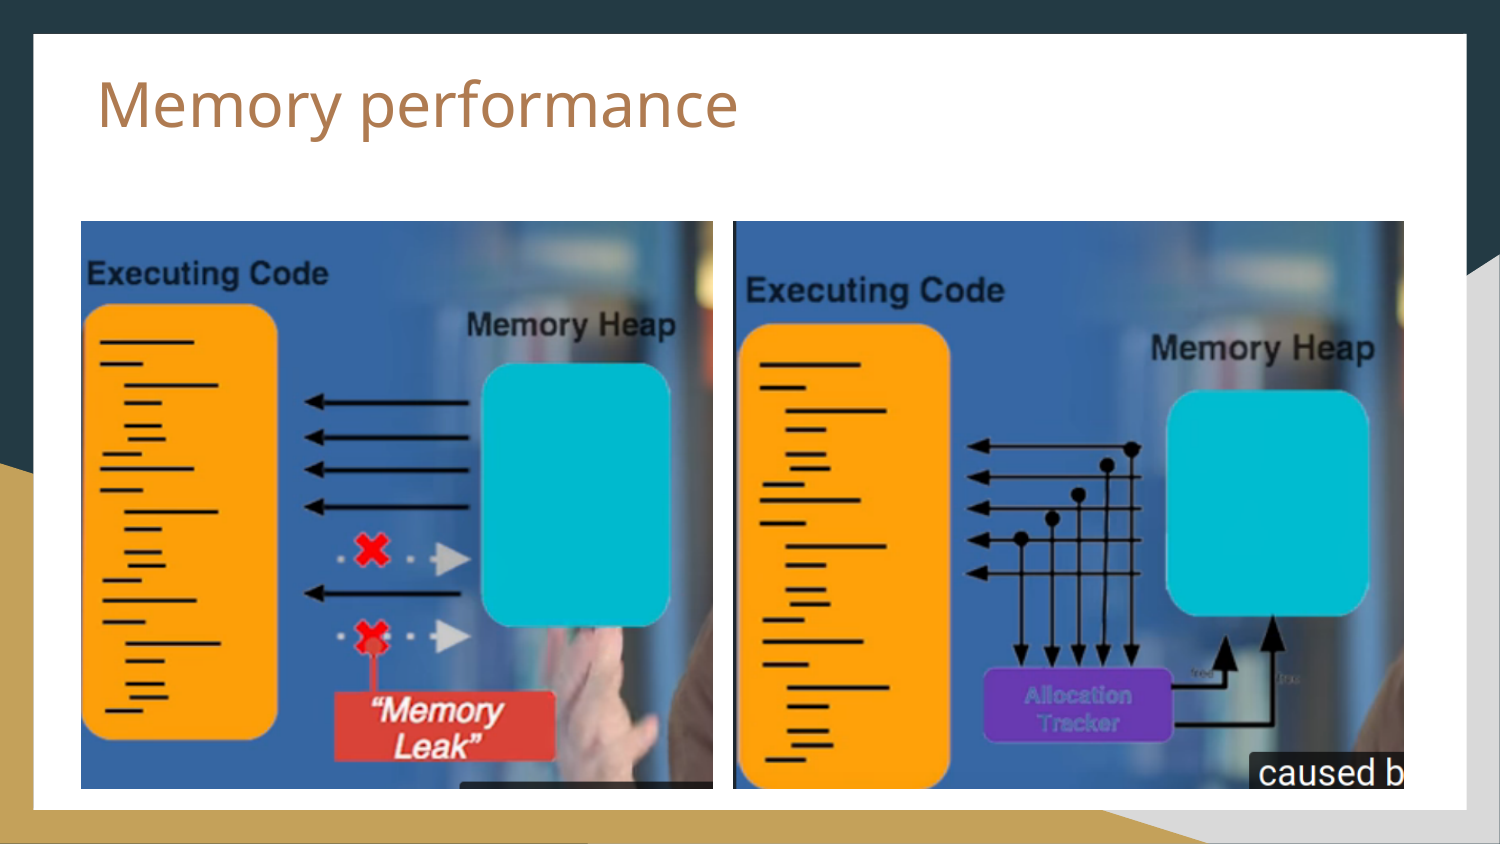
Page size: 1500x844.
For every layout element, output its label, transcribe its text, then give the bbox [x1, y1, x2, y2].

picture [733, 221, 1404, 789]
title Memory performance [81, 49, 1313, 207]
picture [81, 221, 713, 789]
